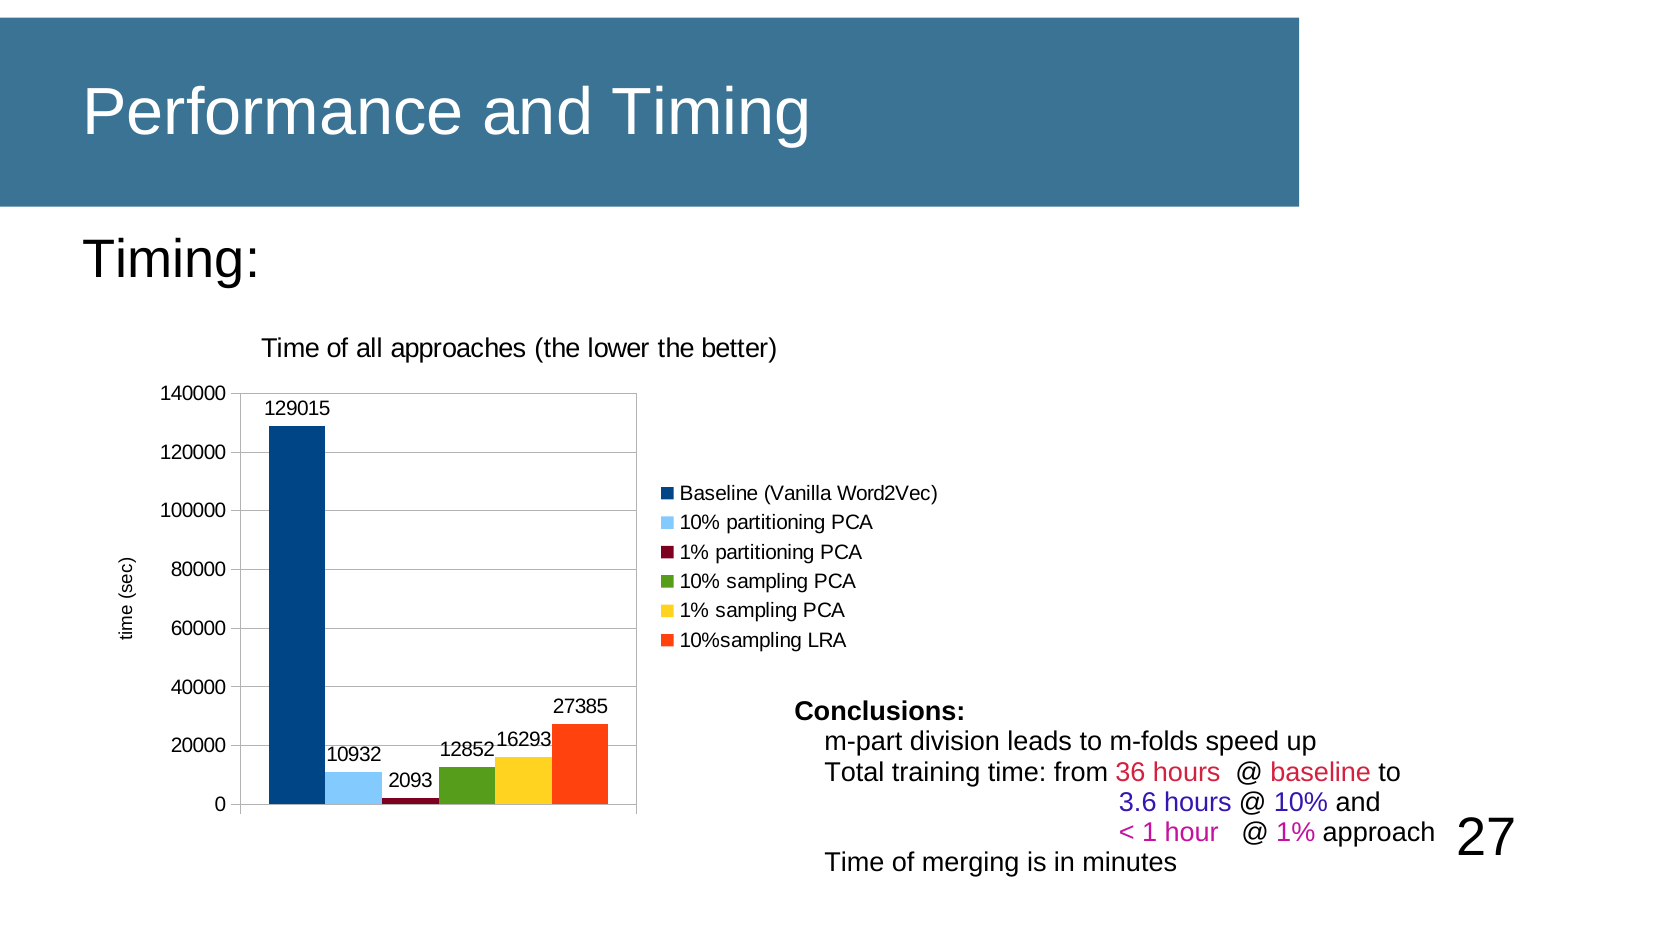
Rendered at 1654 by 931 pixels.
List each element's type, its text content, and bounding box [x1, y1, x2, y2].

title Performance and Timing [82, 35, 1234, 189]
text_box Conclusions: m-part division leads to m-folds speed up Total training time: from 36 hours @ baseline to 3.6 hours @ 10% and < 1 hour @ 1% approach Time of merging is in minutes [779, 689, 1481, 888]
chart [82, 307, 957, 827]
list Timing: [82, 224, 1571, 764]
